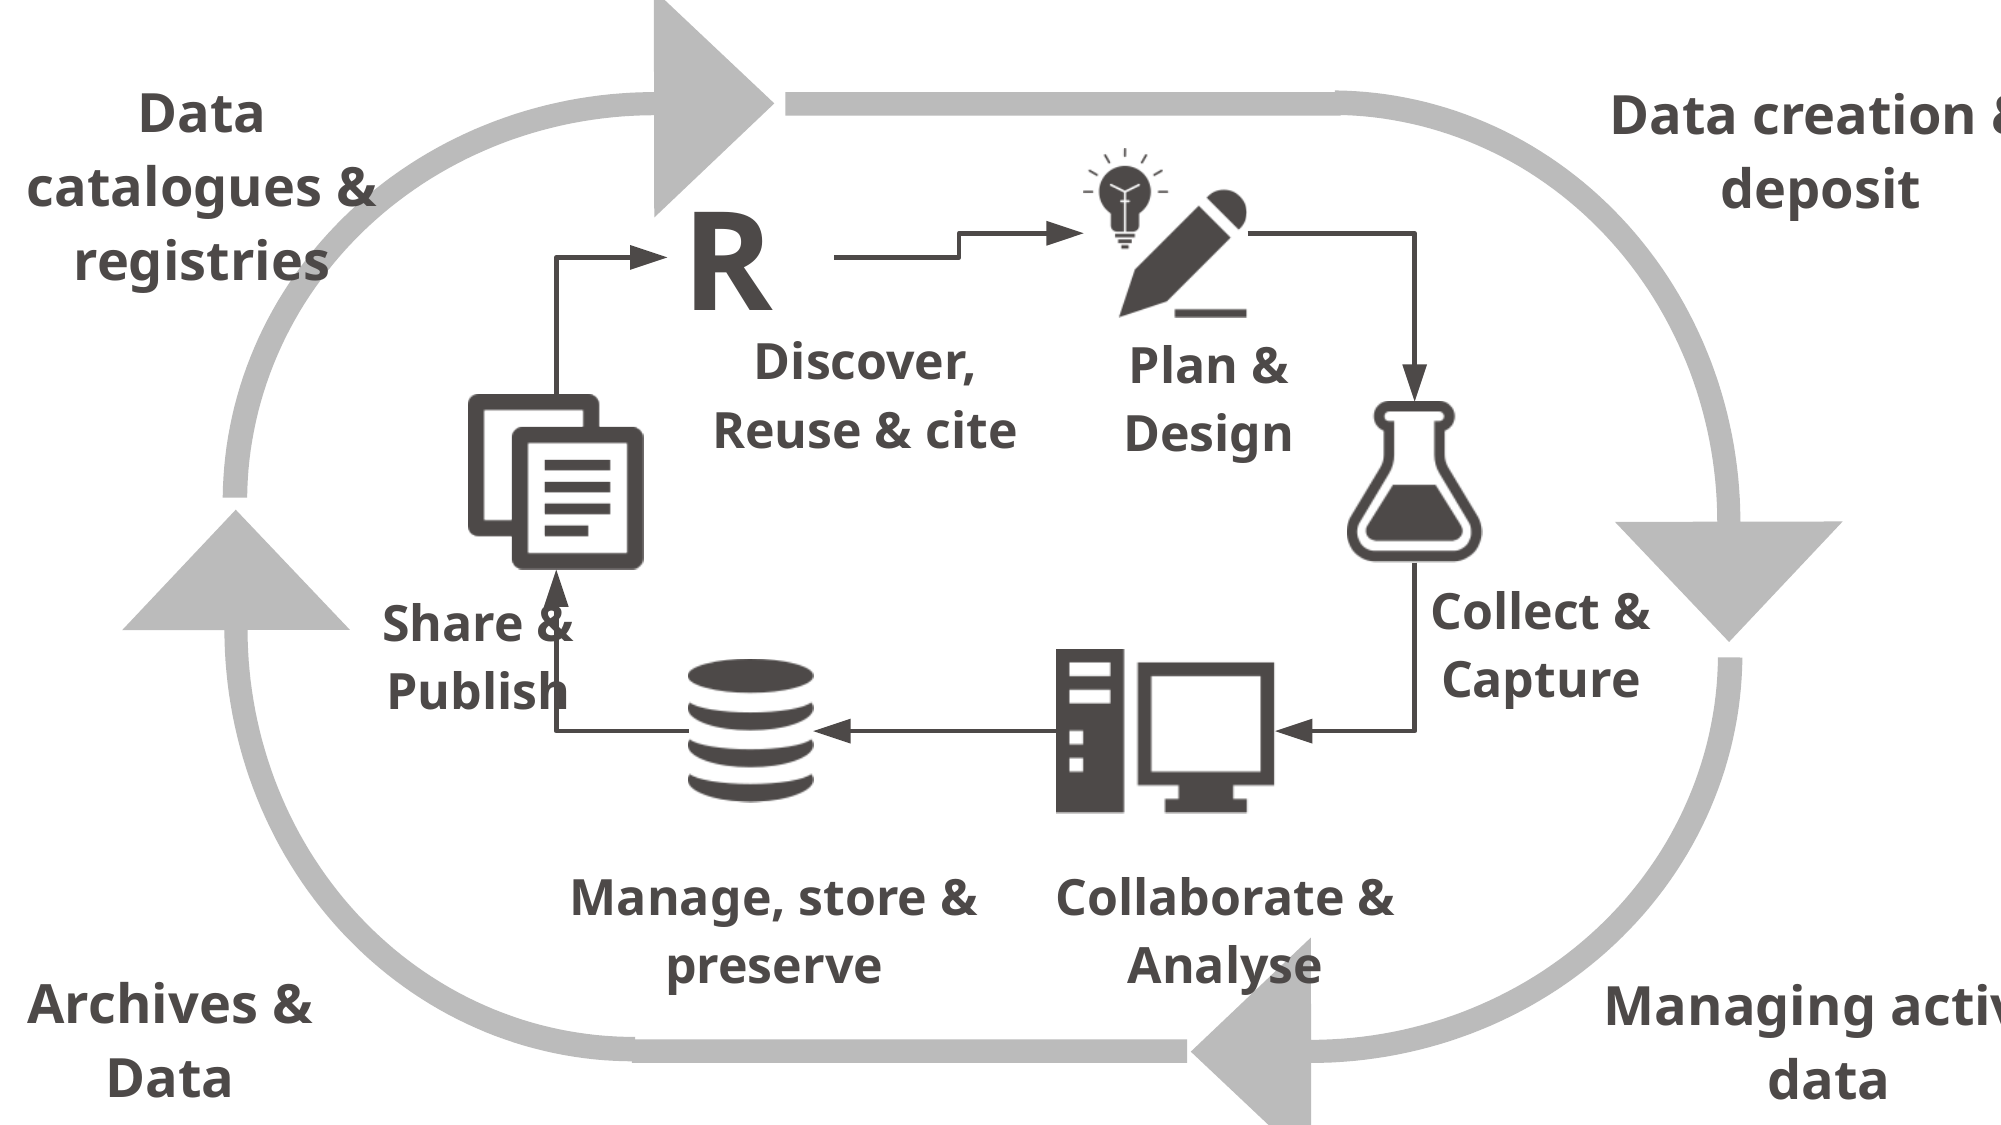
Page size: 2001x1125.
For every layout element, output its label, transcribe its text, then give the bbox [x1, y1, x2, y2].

text_box [122, 509, 406, 958]
picture [688, 659, 814, 803]
text_box [313, 194, 408, 271]
picture [468, 394, 644, 570]
picture [1083, 148, 1248, 318]
text_box [1303, 971, 1311, 978]
text_box R [667, 156, 835, 311]
text_box Discover, Reuse & cite [697, 318, 993, 434]
text_box Archives & Data repositories [0, 958, 426, 1086]
text_box [785, 90, 1843, 642]
text_box Share & Publish [367, 580, 554, 696]
text_box Share & Publish [559, 607, 568, 696]
text_box Collect & Capture [1417, 568, 1639, 684]
text_box Managing active data [1588, 960, 2001, 1084]
text_box Data creation & deposit [1594, 68, 1991, 193]
picture [1056, 649, 1276, 814]
text_box [222, 260, 321, 498]
text_box Data catalogues & registries [11, 66, 444, 194]
text_box Manage, store & preserve [555, 854, 941, 970]
text_box [1190, 657, 1743, 1125]
picture [1347, 401, 1483, 563]
text_box [426, 972, 1188, 1063]
text_box Collaborate & Analyse [1040, 854, 1546, 970]
text_box Plan & Design [1108, 322, 1288, 438]
text_box [444, 0, 775, 218]
